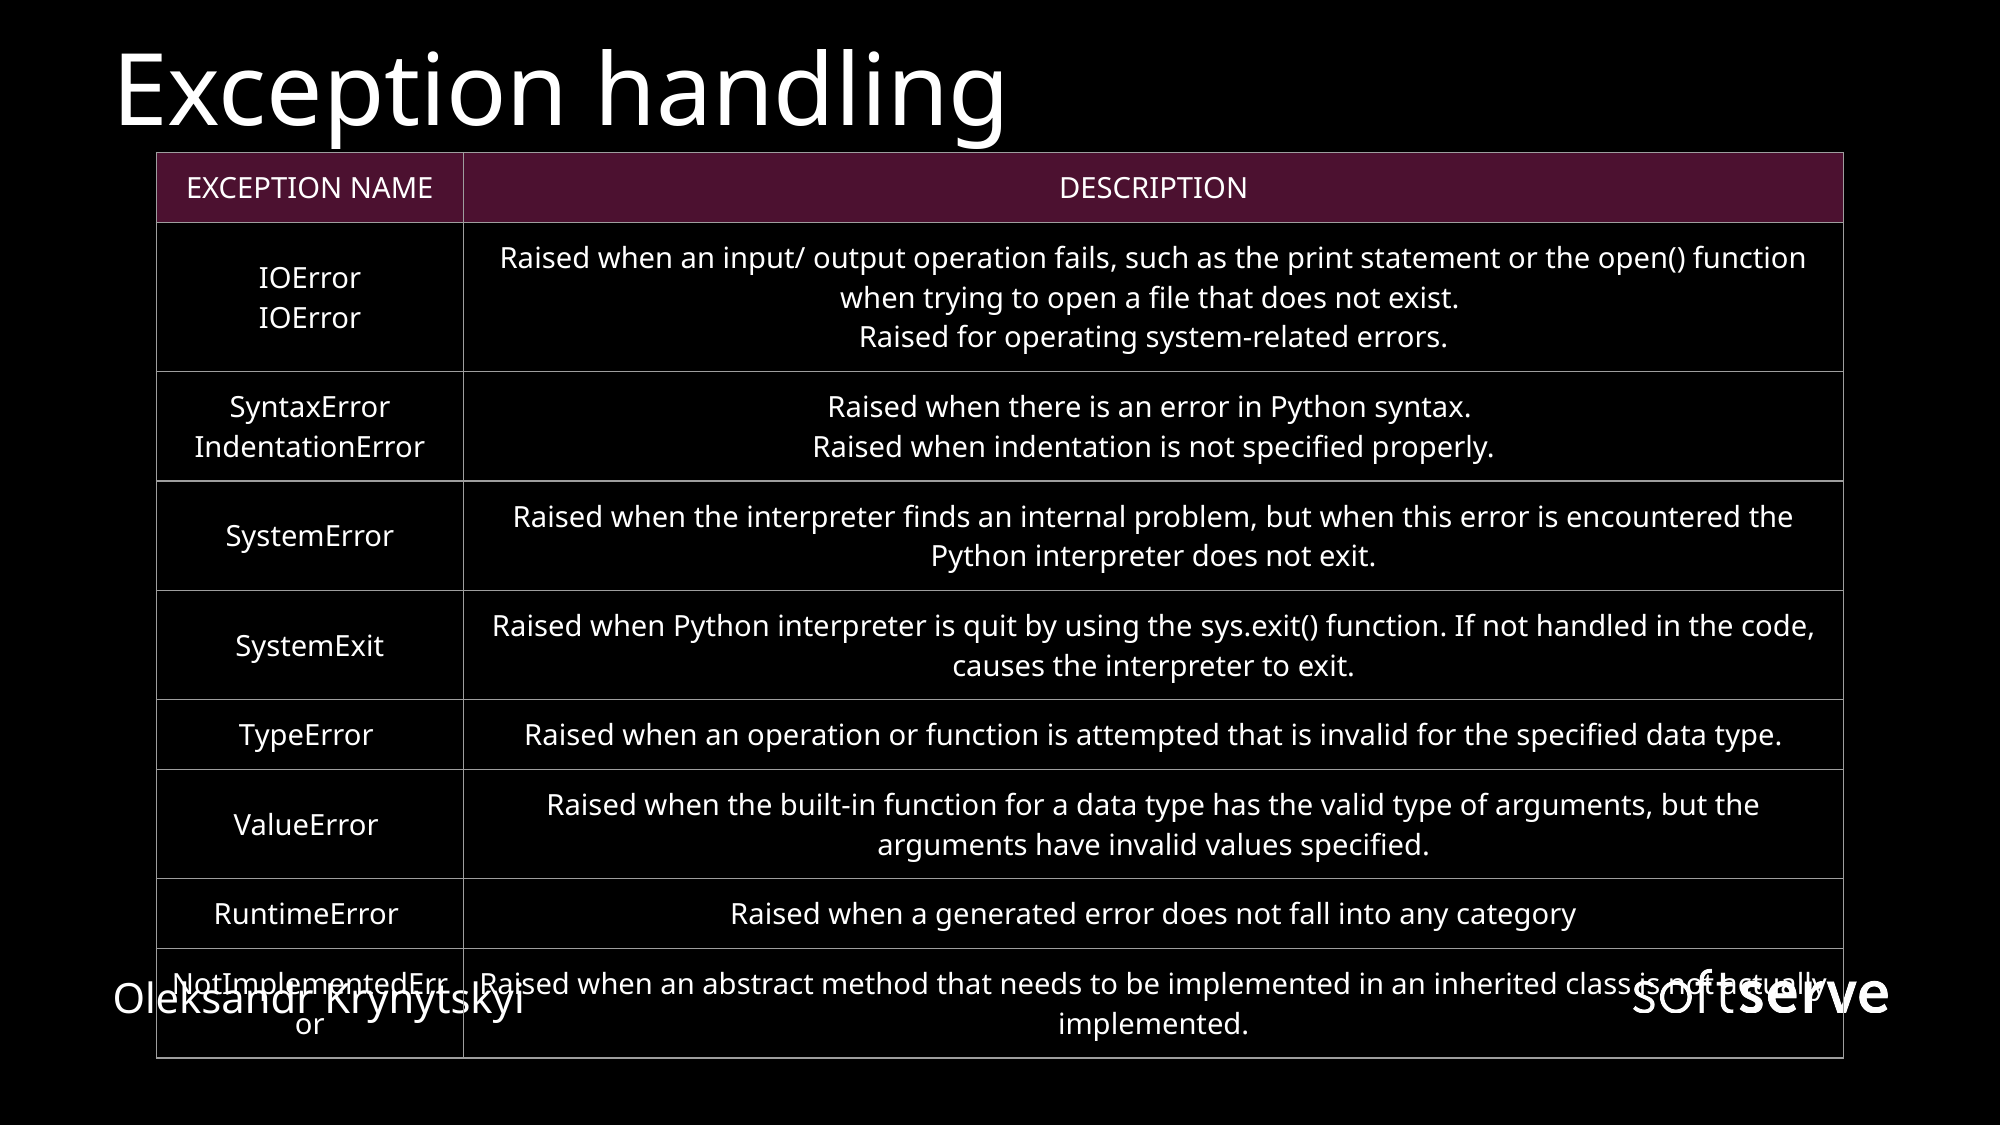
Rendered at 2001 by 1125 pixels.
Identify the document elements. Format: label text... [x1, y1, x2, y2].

table_cell Raised when the interpreter finds an internal problem, but when this error is encountered the Python interpreter does not exit. [464, 482, 1843, 590]
list Oleksandr Krynytskyi [112, 970, 156, 1019]
table_cell Raised when a generated error does not fall into any category [464, 879, 1843, 948]
table_cell NotImplementedError [157, 949, 463, 1057]
table_cell SystemError [157, 482, 463, 590]
table_cell Raised when an abstract method that needs to be implemented in an inherited class is not actually implemented. [464, 949, 1843, 1057]
table_cell SyntaxError IndentationError [157, 372, 463, 480]
table_cell Raised when an input/ output operation fails, such as the print statement or the open() function when trying to open a file that does not exist. Raised for operating system-related errors. [464, 223, 1843, 371]
table_cell SystemExit [157, 591, 463, 699]
picture [1844, 968, 1888, 1013]
table_header EXCEPTION NAME [157, 153, 463, 222]
table_cell ValueError [157, 770, 463, 878]
table_cell Raised when Python interpreter is quit by using the sys.exit() function. If not handled in the code, causes the interpreter to exit. [464, 591, 1843, 699]
table_cell RuntimeError [157, 879, 463, 948]
table_cell Raised when an operation or function is attempted that is invalid for the specified data type. [464, 700, 1843, 769]
table_cell IOError IOError [157, 223, 463, 371]
table_header DESCRIPTION [464, 153, 1843, 222]
table_cell Raised when the built-in function for a data type has the valid type of arguments, but the arguments have invalid values specified. [464, 770, 1843, 878]
table_cell Raised when there is an error in Python syntax. Raised when indentation is not specified properly. [464, 372, 1843, 480]
title Exception handling [112, 33, 1888, 155]
table_cell TypeError [157, 700, 463, 769]
